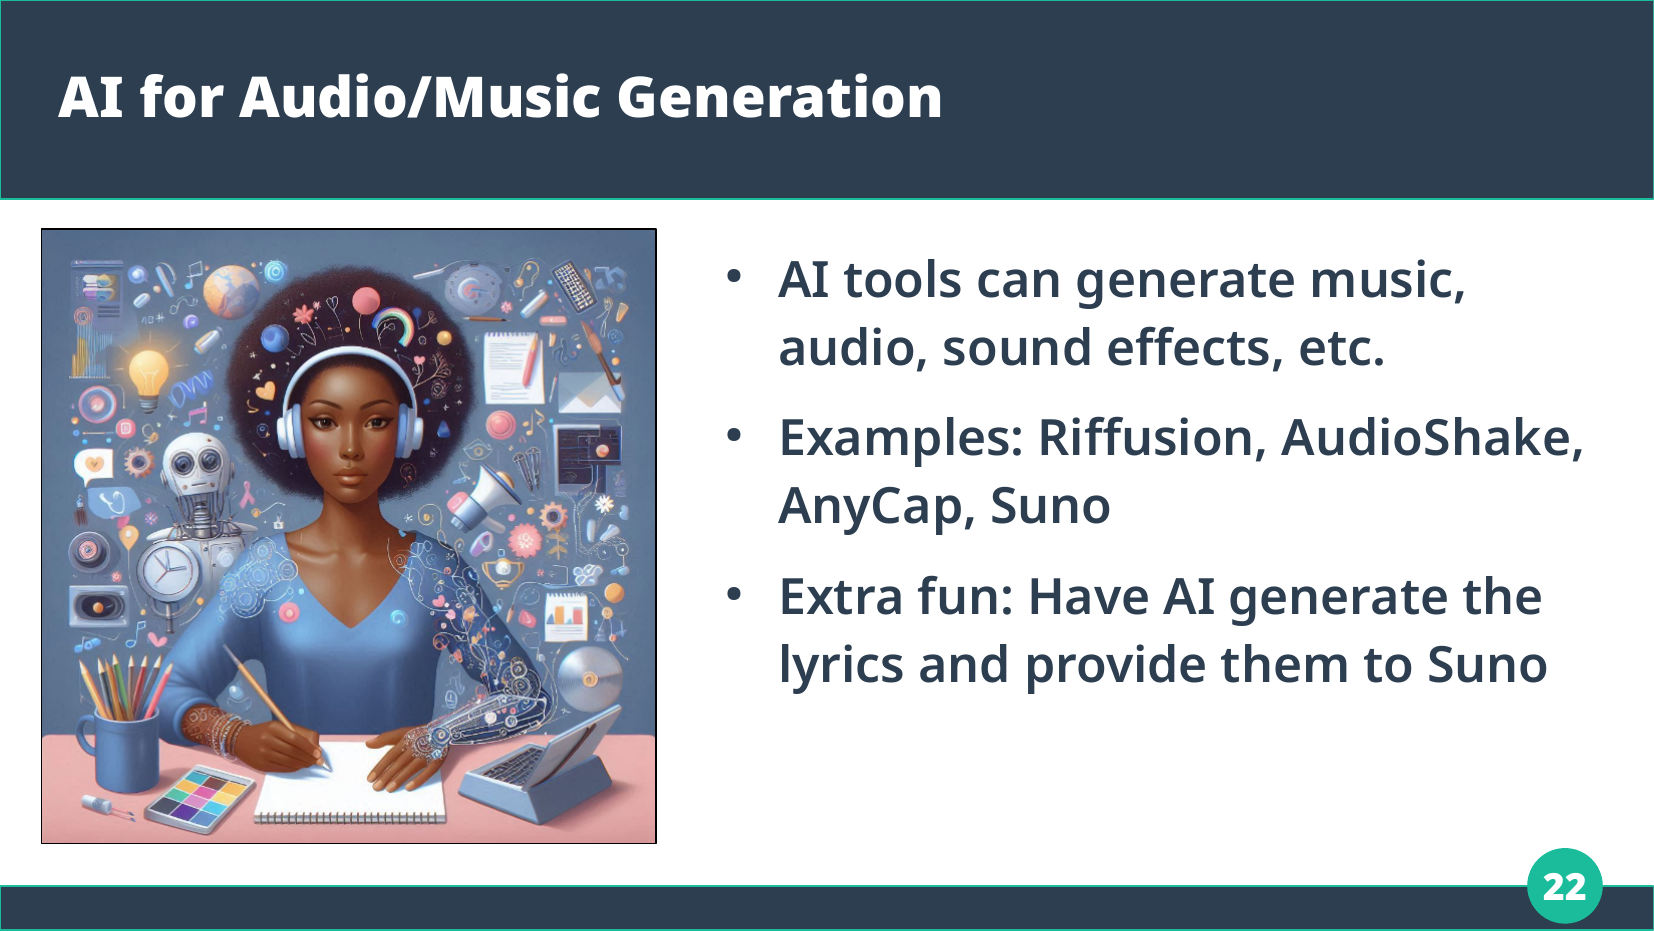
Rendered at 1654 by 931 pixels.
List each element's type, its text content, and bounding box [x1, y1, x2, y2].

title AI for Audio/Music Generation [59, 37, 1595, 156]
picture [42, 229, 656, 843]
list AI tools can generate music, audio, sound effects, etc. Examples: Riffusion, AudioShake, AnyCap, Suno Extra fun: Have AI generate the lyrics and provide them to Suno [707, 243, 1595, 864]
